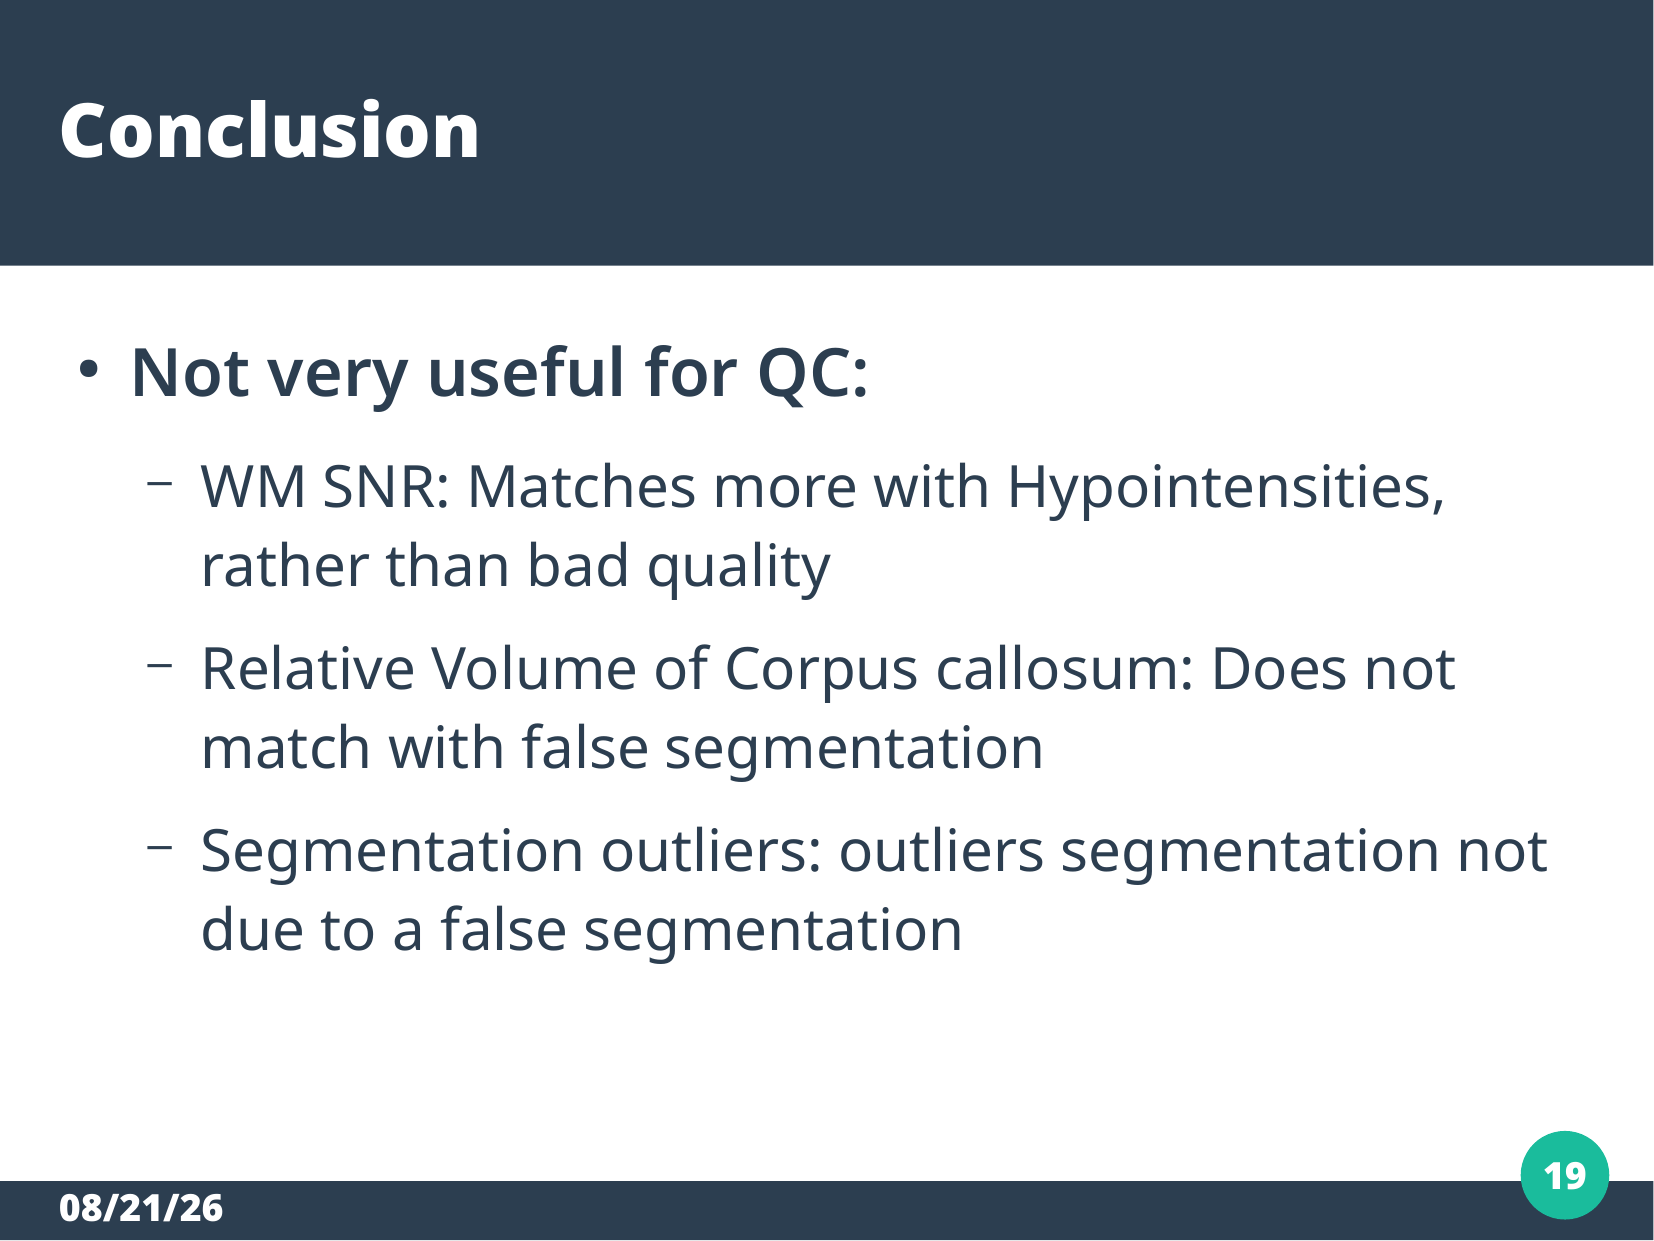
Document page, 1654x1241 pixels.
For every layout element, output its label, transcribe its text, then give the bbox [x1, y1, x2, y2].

title Conclusion [59, 49, 1595, 207]
list Not very useful for QC: WM SNR: Matches more with Hypointensities, rather than bad quality Relative Volume of Corpus callosum: Does not match with false segmentation Segmentation outliers: outliers segmentation not due to a false segmentation [59, 324, 1595, 1152]
